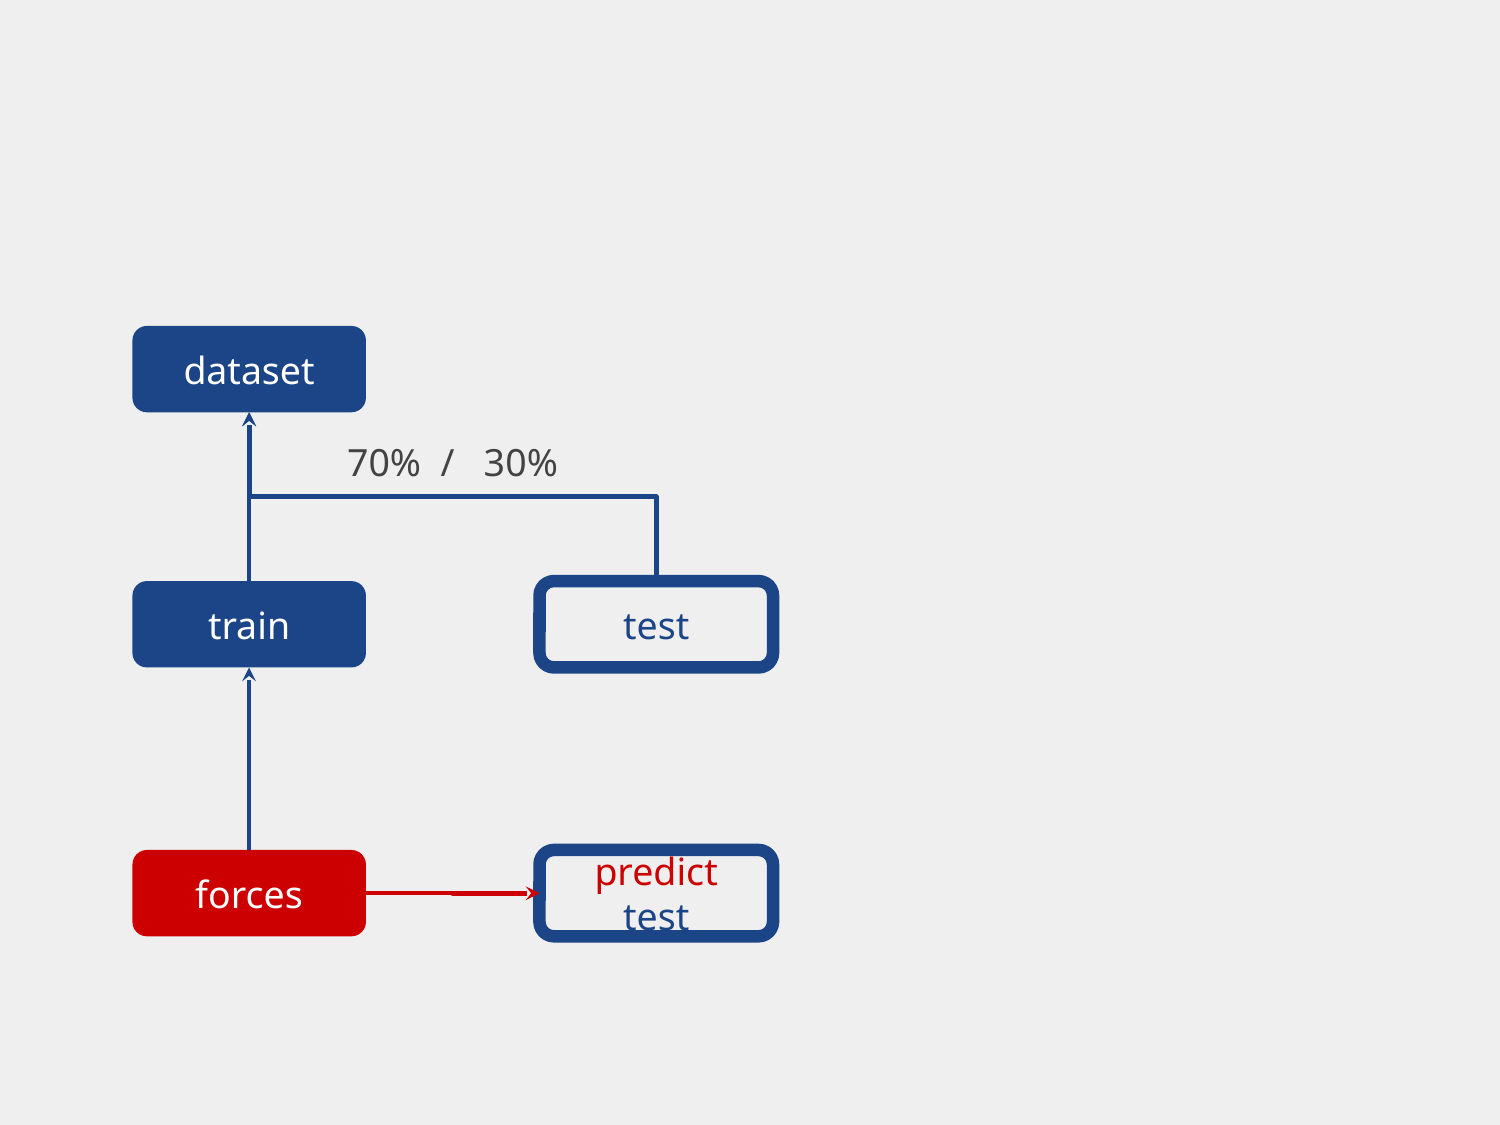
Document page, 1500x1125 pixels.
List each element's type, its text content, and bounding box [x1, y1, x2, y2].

text_box forces [132, 849, 366, 937]
text_box predict test [539, 849, 774, 937]
text_box train [132, 581, 366, 668]
text_box dataset [132, 325, 366, 413]
text_box 70% / 30% [279, 424, 627, 520]
text_box test [539, 581, 774, 668]
